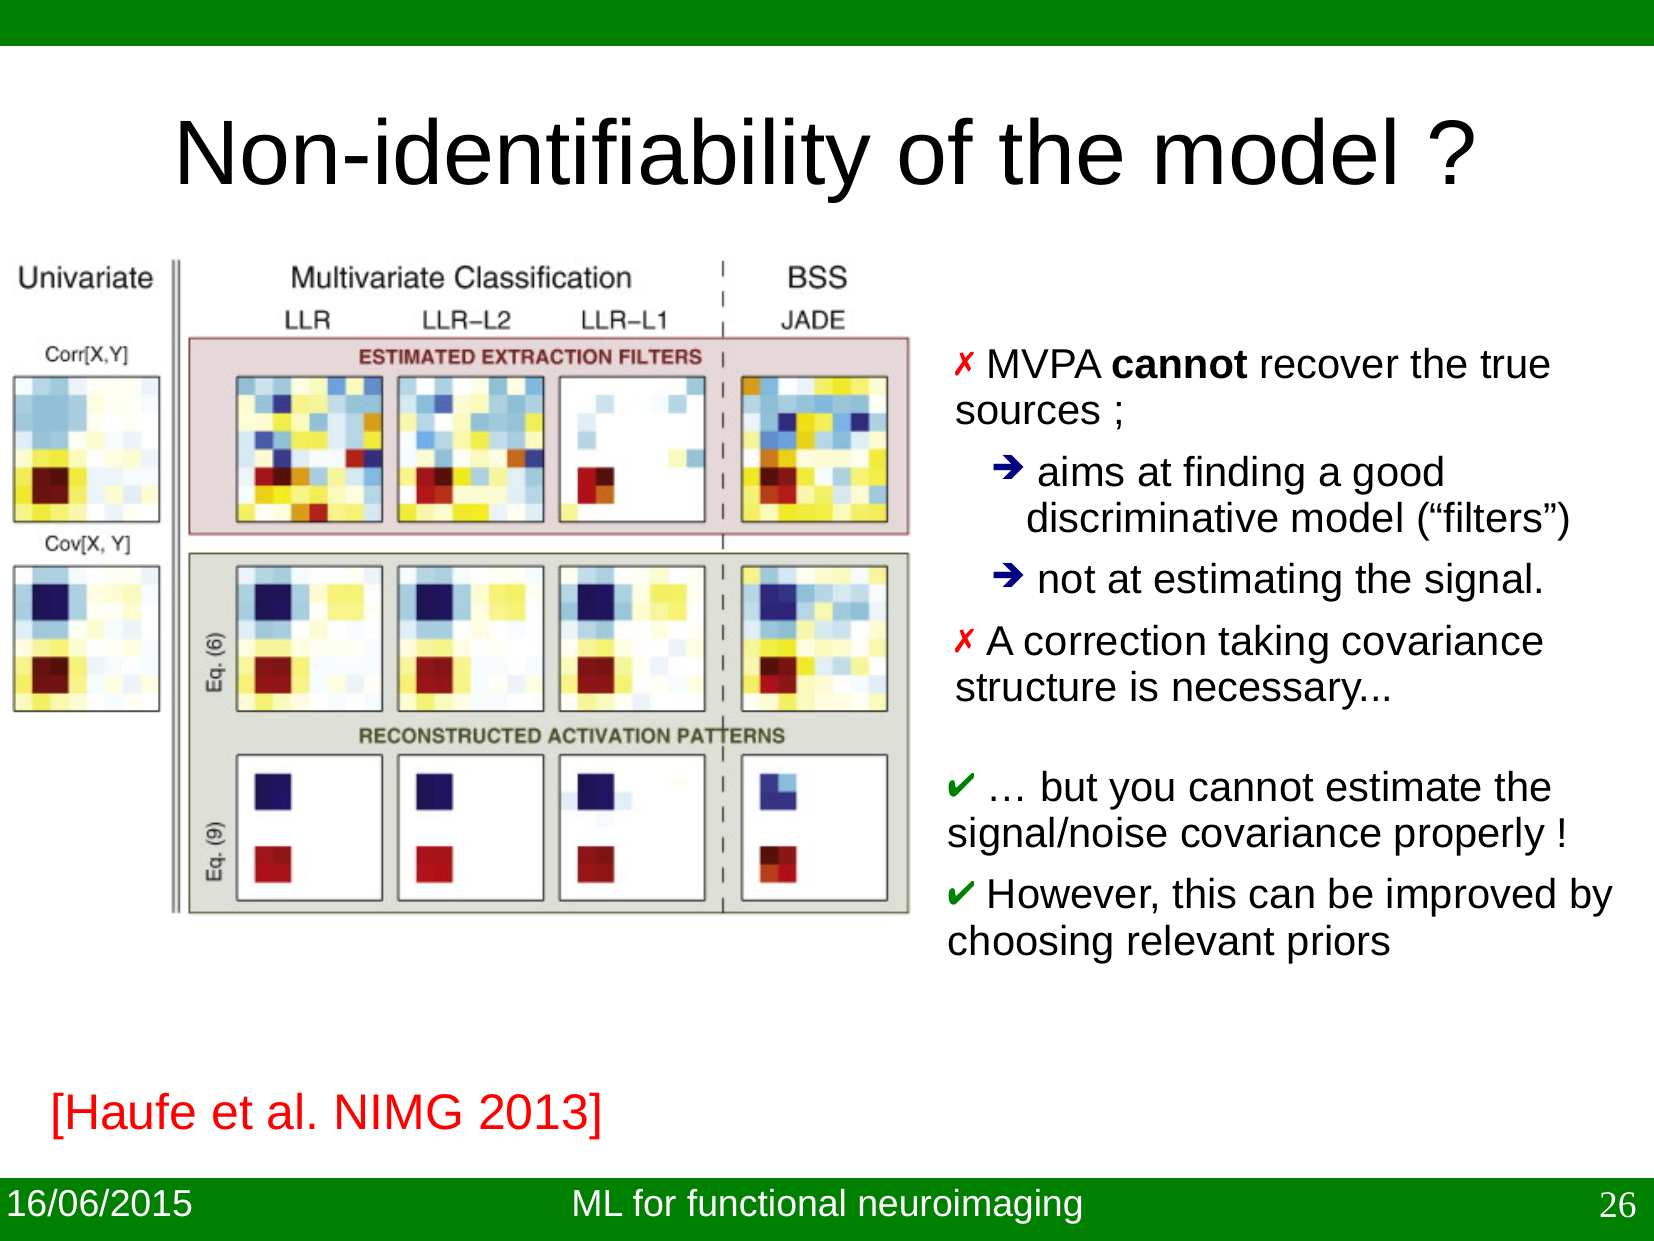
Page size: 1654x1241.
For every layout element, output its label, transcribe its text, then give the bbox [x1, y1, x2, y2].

title Non-identifiability of the model ? [82, 49, 1571, 257]
text_box MVPA cannot recover the true sources ; aims at finding a good discriminative model (“filters”) not at estimating the signal. A correction taking covariance structure is necessary... [940, 332, 1648, 722]
text_box … but you cannot estimate the signal/noise covariance properly ! However, this can be improved by choosing relevant priors [933, 755, 1641, 981]
text_box [Haufe et al. NIMG 2013] [35, 1077, 619, 1149]
picture [11, 256, 912, 917]
